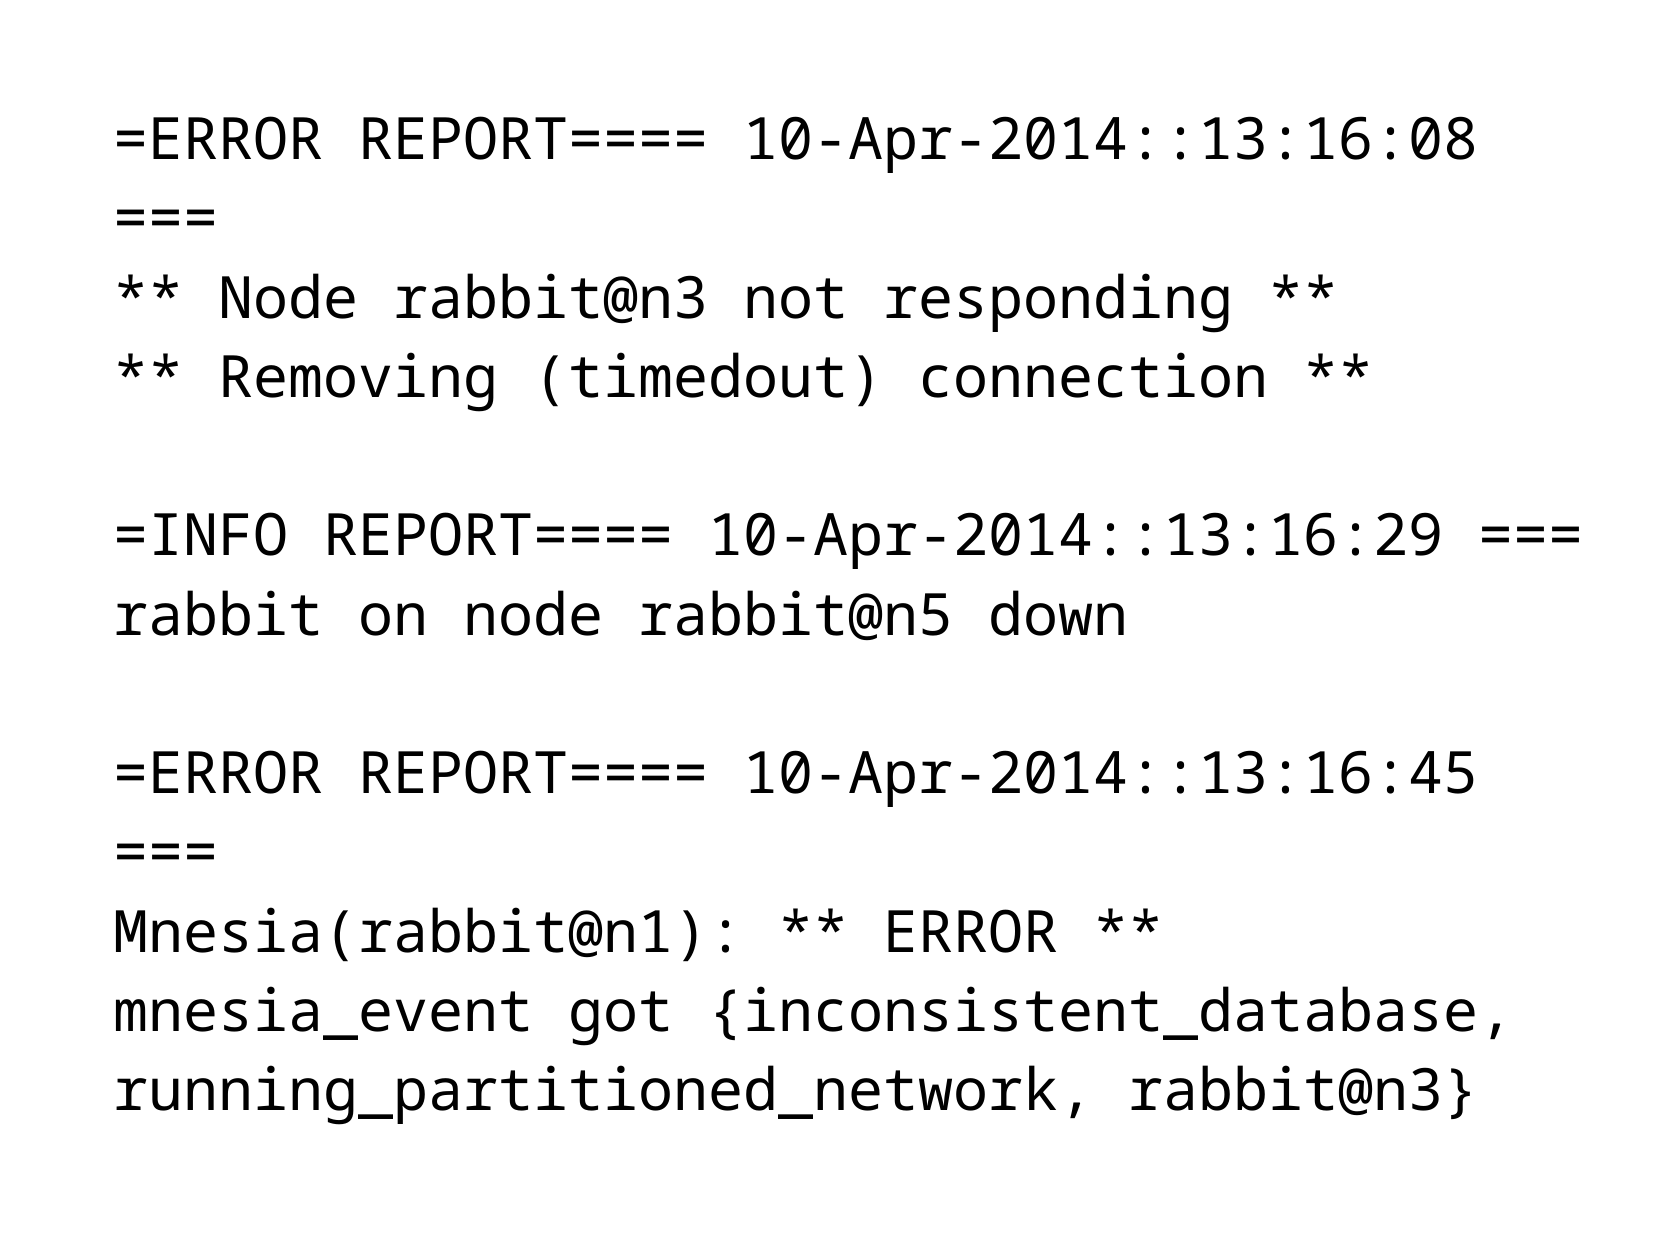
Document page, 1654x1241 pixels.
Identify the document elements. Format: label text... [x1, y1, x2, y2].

text_box =ERROR REPORT==== 10-Apr-2014::13:16:08 === ** Node rabbit@n3 not responding ** ** Removing (timedout) connection ** =INFO REPORT==== 10-Apr-2014::13:16:29 === rabbit on node rabbit@n5 down =ERROR REPORT==== 10-Apr-2014::13:16:45 === Mnesia(rabbit@n1): ** ERROR ** mnesia_event got {inconsistent_database, running_partitioned_network, rabbit@n3} [98, 90, 1606, 817]
